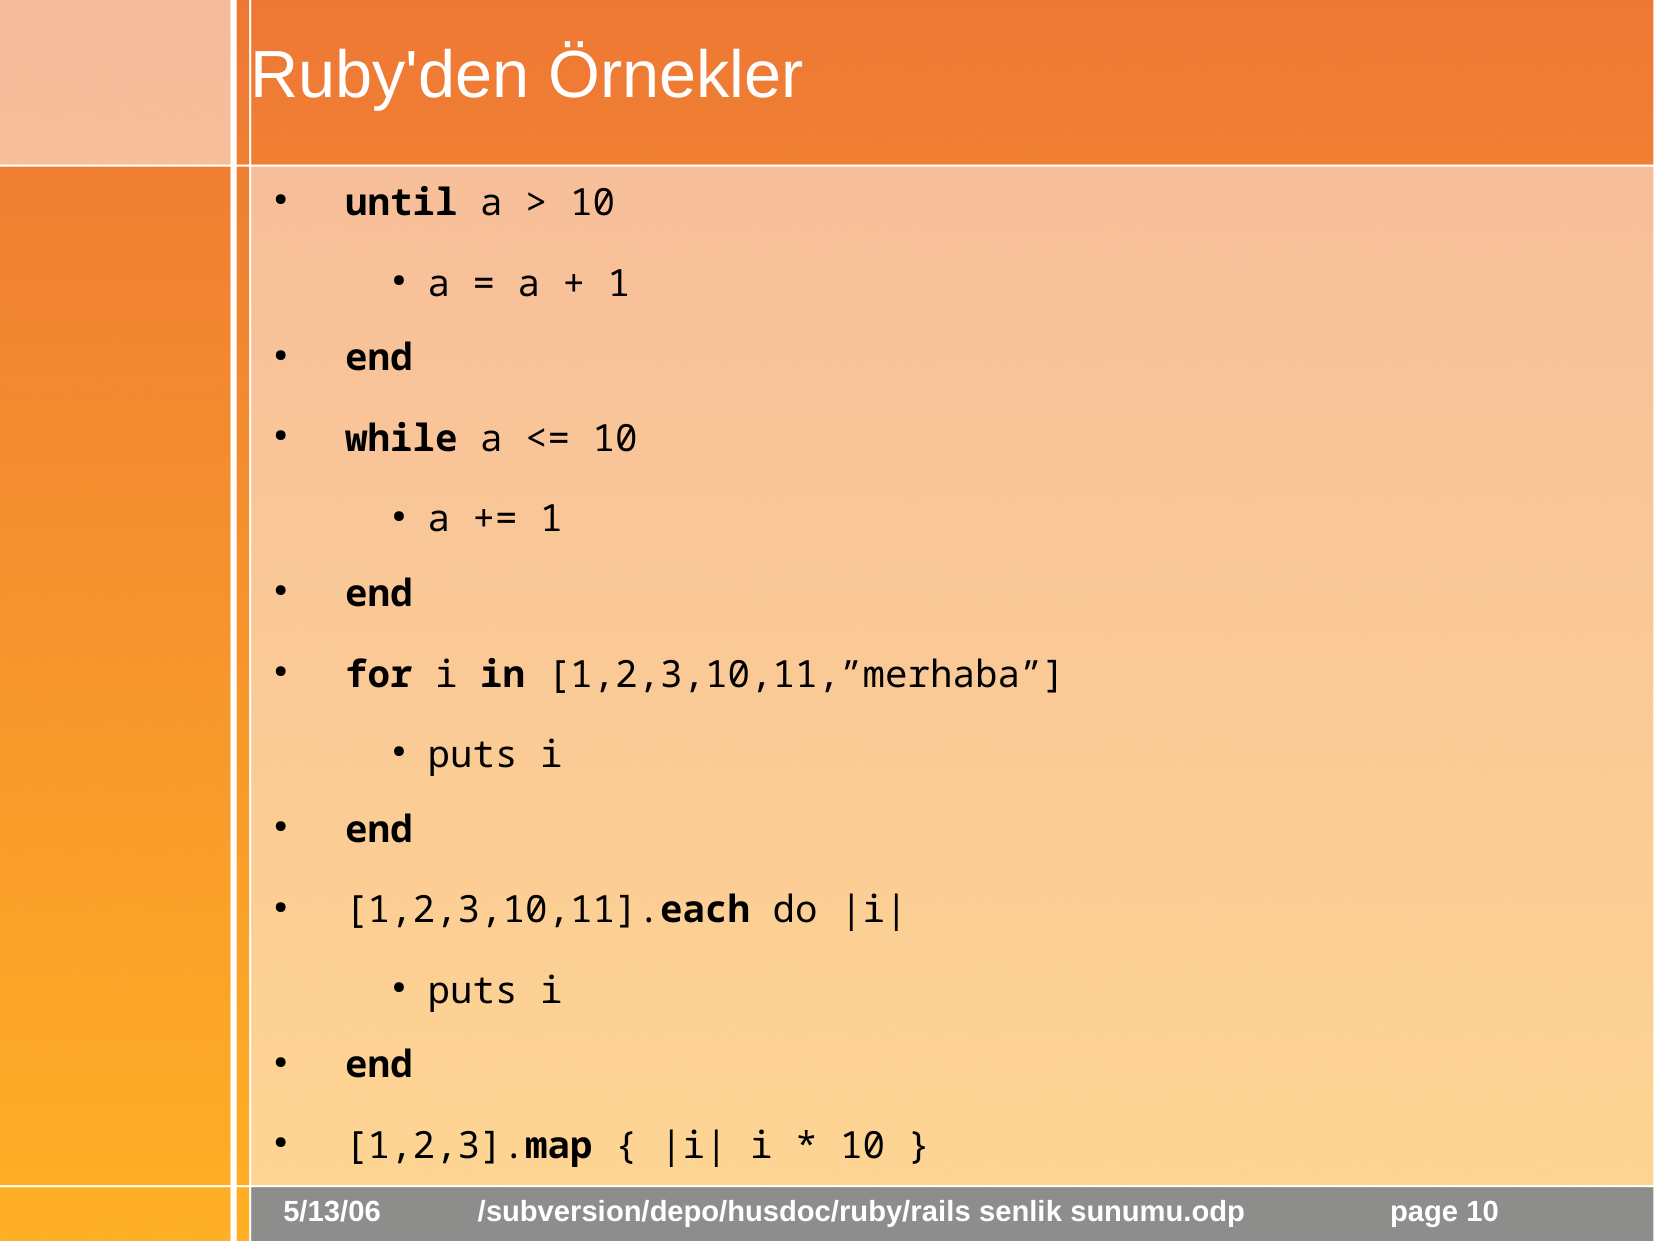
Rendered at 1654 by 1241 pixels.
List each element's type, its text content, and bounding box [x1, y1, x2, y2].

title Ruby'den Örnekler [250, 11, 1477, 137]
picture [0, 0, 1654, 1241]
list until a > 10 a = a + 1 end while a <= 10 a += 1 end for i in [1,2,3,10,11,”merhaba”] puts i end [1,2,3,10,11].each do |i| puts i end [1,2,3].map { |i| i * 10 } [250, 175, 1477, 1065]
